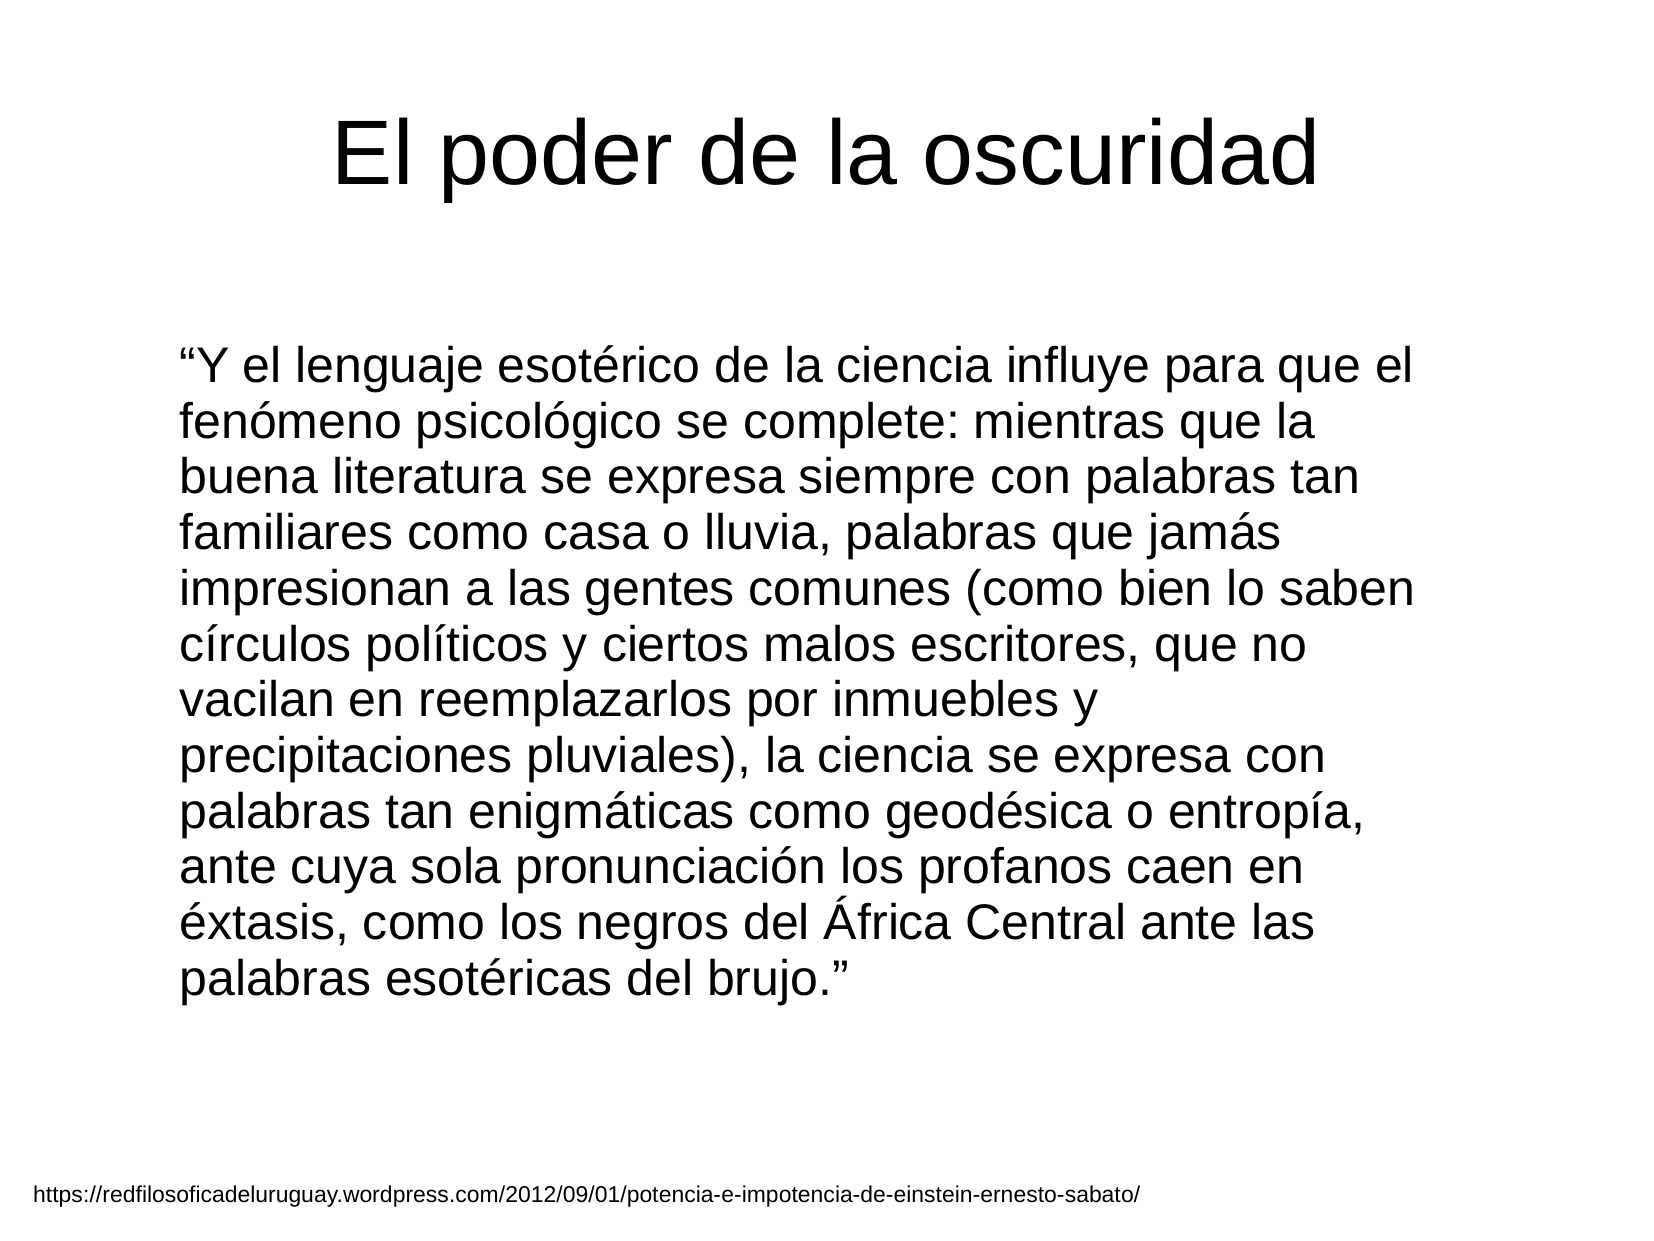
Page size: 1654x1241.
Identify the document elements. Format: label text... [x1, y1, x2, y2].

text_box “Y el lenguaje esotérico de la ciencia influye para que el fenómeno psicológico se complete: mientras que la buena literatura se expresa siempre con palabras tan familiares como casa o lluvia, palabras que jamás impresionan a las gentes comunes (como bien lo saben círculos políticos y ciertos malos escritores, que no vacilan en reemplazarlos por inmuebles y precipitaciones pluviales), la ciencia se expresa con palabras tan enigmáticas como geodésica o entropía, ante cuya sola pronunciación los profanos caen en éxtasis, como los negros del África Central ante las palabras esotéricas del brujo.” [165, 329, 1458, 1014]
text_box https://redfilosoficadeluruguay.wordpress.com/2012/09/01/potencia-e-impotencia-de-einstein-ernesto-sabato/ [18, 1174, 1591, 1216]
title El poder de la oscuridad [82, 49, 1571, 257]
